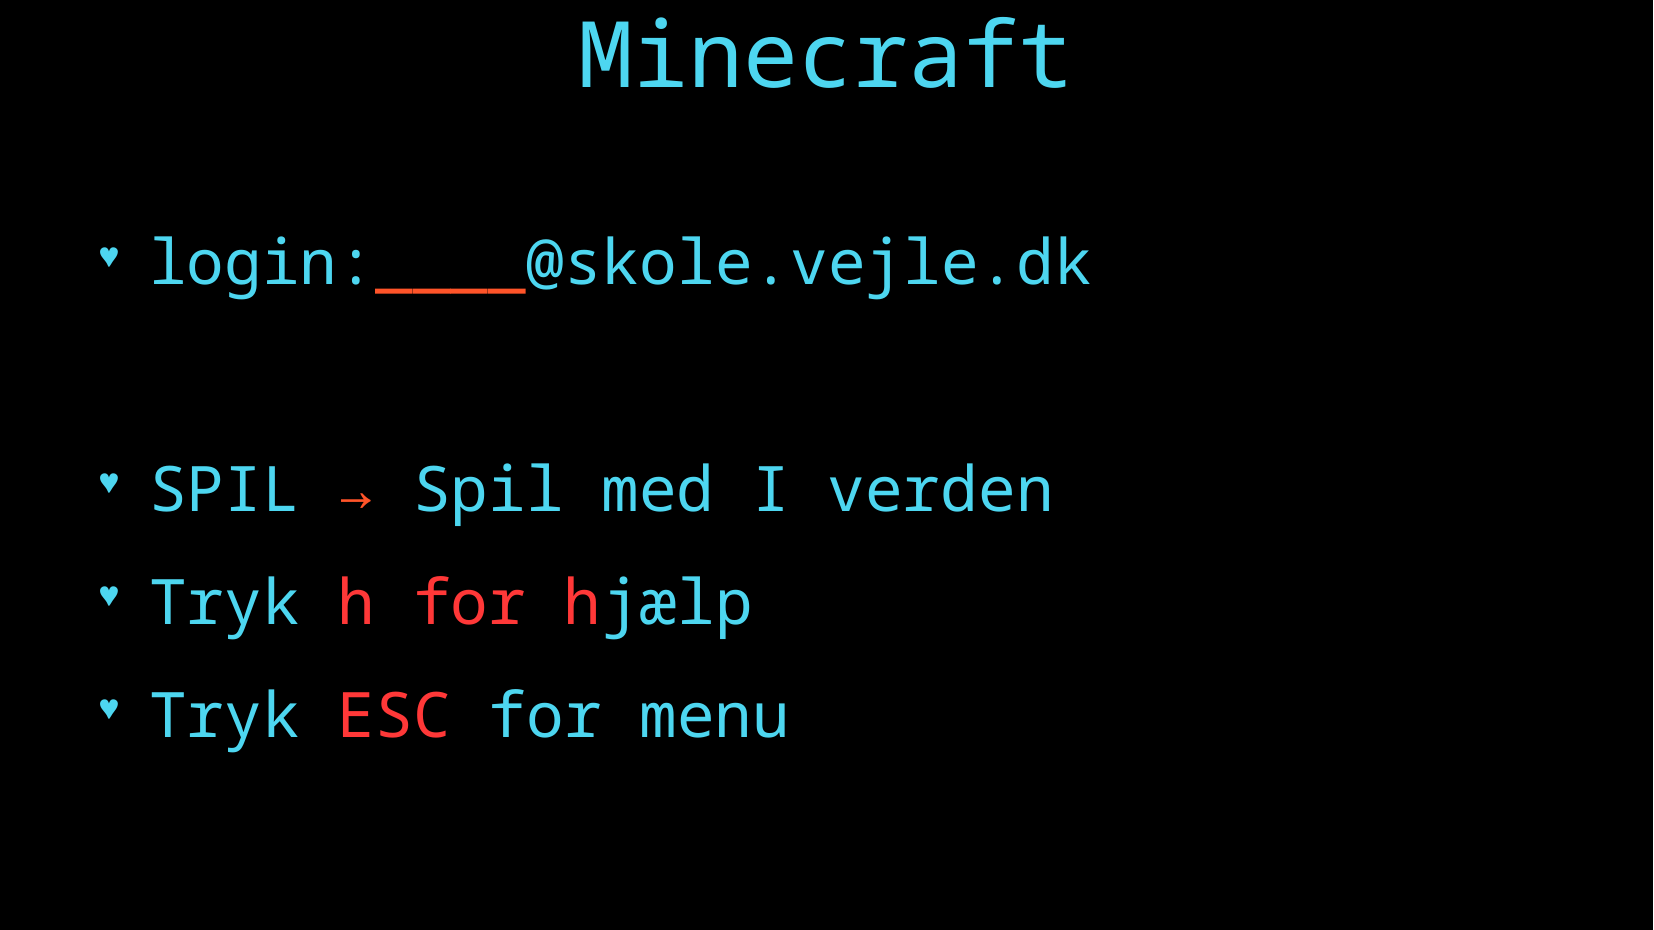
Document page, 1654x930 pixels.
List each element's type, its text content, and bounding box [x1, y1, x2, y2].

title Minecraft [82, 4, 1571, 217]
list login:____@skole.vejle.dk SPIL → Spil med I verden Tryk h for hjælp Tryk ESC for menu [82, 217, 1571, 757]
